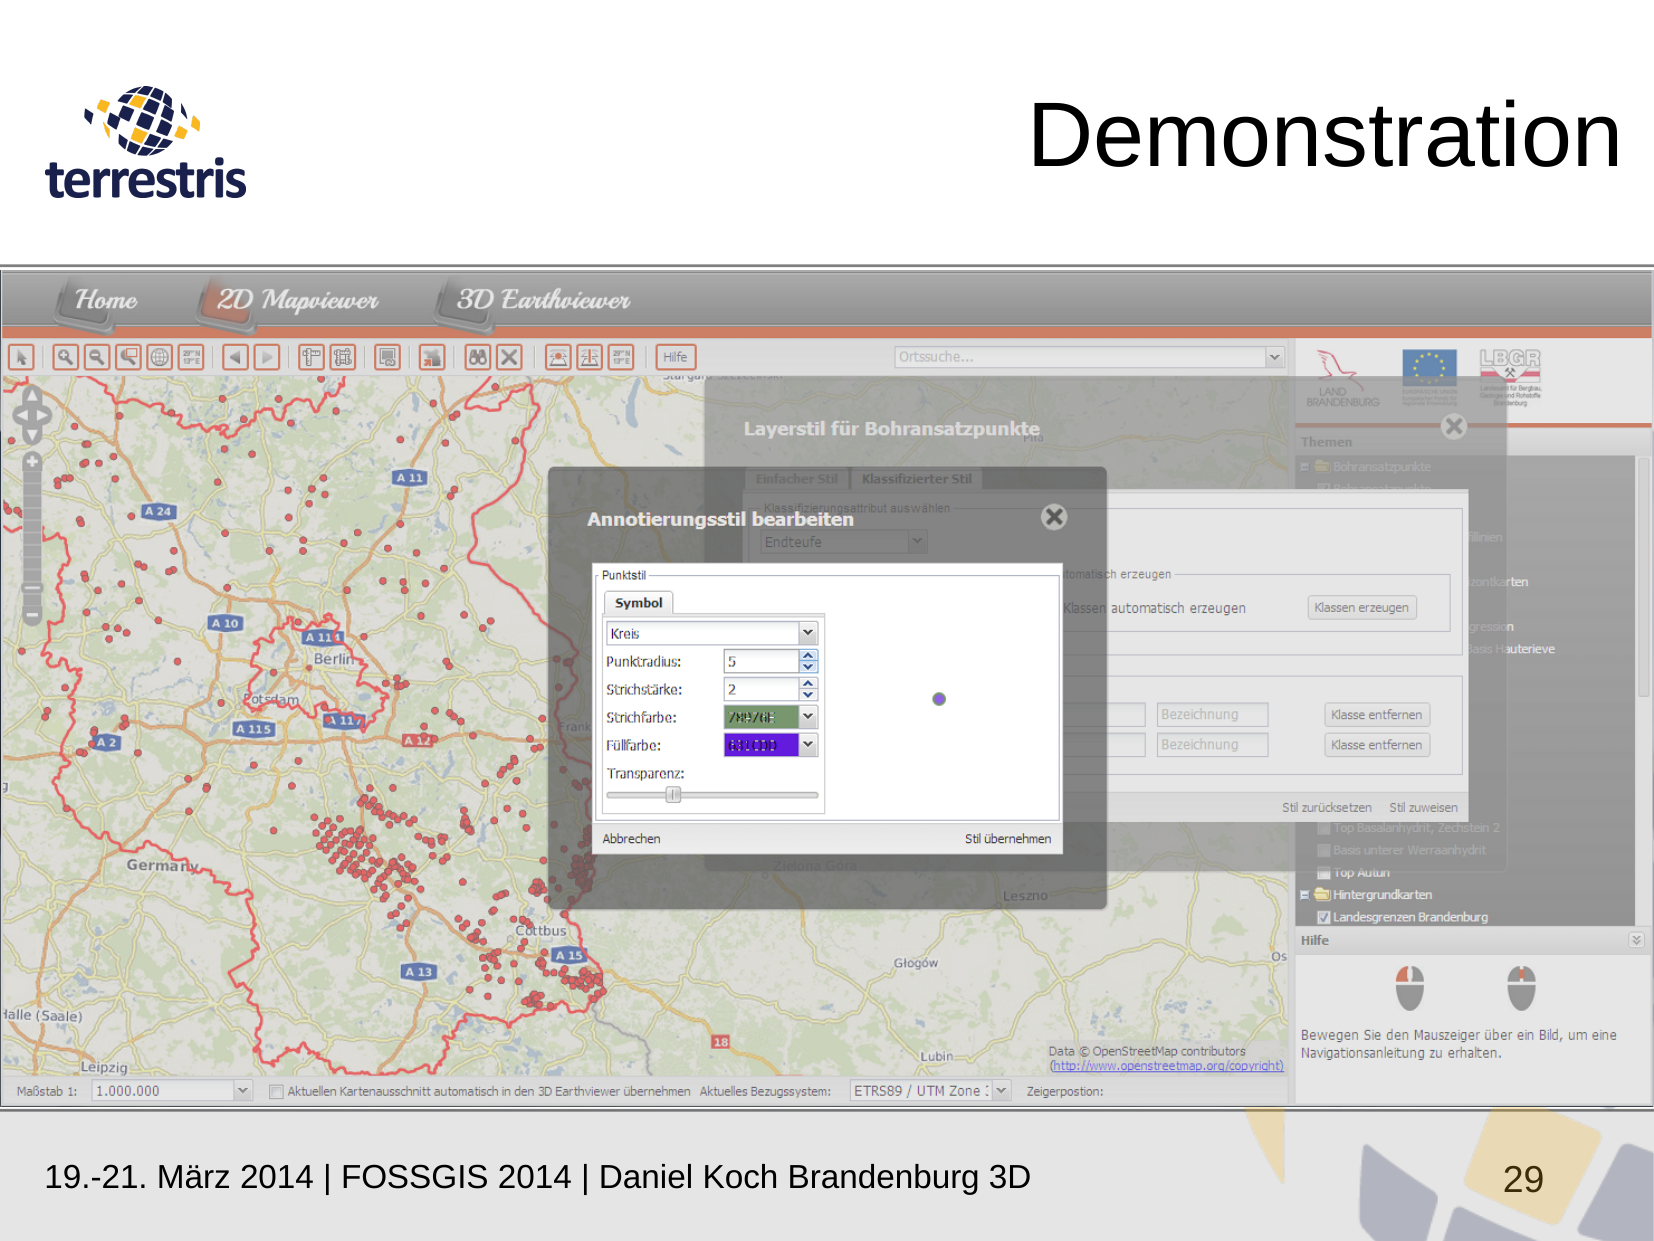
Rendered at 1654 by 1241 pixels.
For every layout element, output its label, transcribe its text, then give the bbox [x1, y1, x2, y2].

picture [0, 270, 1654, 1241]
title Demonstration [295, 31, 1624, 239]
picture [45, 86, 246, 198]
